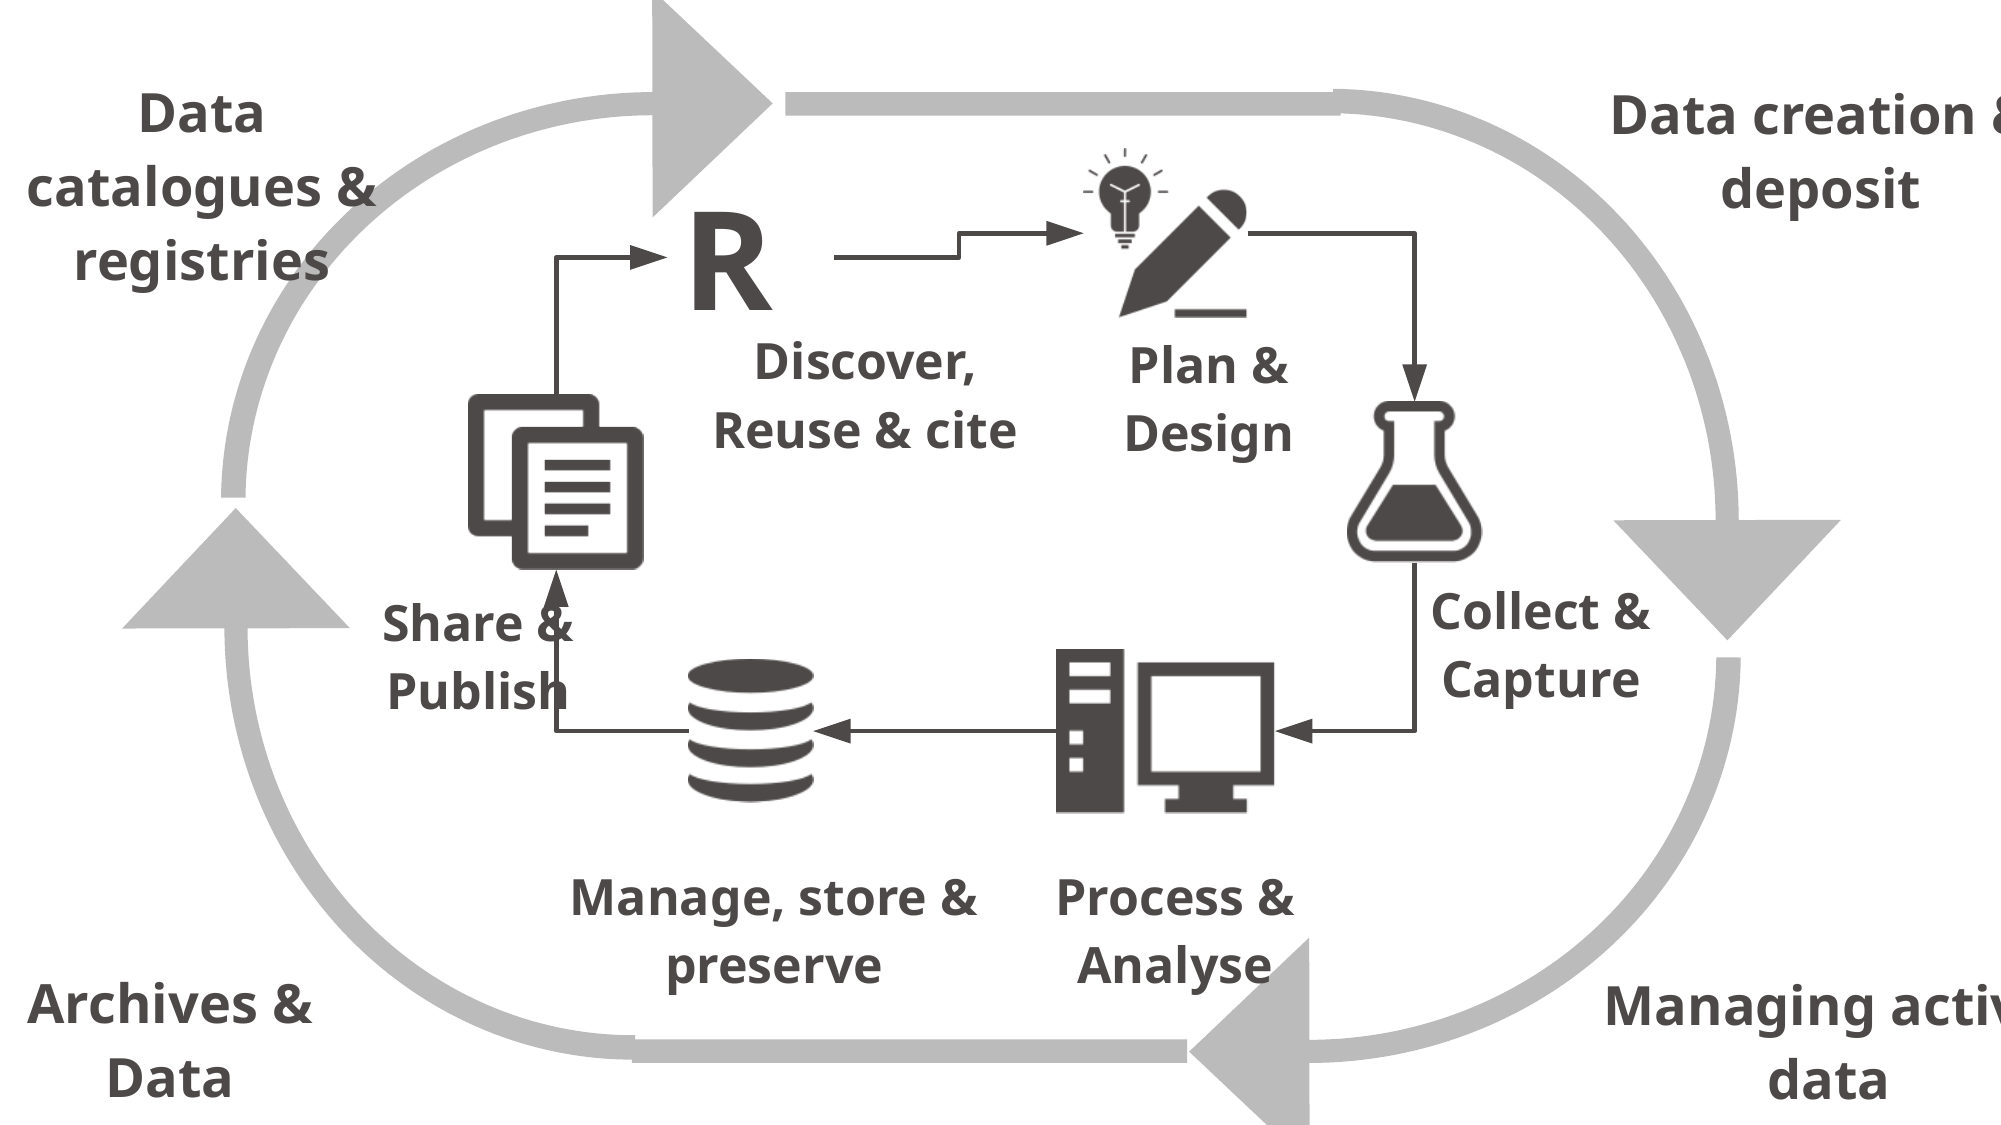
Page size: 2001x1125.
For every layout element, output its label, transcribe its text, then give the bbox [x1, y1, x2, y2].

text_box [311, 194, 407, 269]
text_box [444, 0, 773, 218]
text_box Archives & Data repositories [0, 958, 426, 1086]
text_box R [667, 156, 835, 311]
text_box [122, 508, 408, 958]
text_box Share & Publish [559, 607, 568, 696]
text_box Discover, Reuse & cite [697, 318, 993, 434]
text_box [426, 971, 1188, 1063]
text_box Process & Analyse [1040, 854, 1546, 970]
text_box Collect & Capture [1417, 568, 1639, 684]
picture [1347, 401, 1483, 563]
text_box [1189, 657, 1741, 1125]
text_box Managing active data [1588, 960, 2001, 1084]
text_box Data catalogues & registries [11, 66, 444, 194]
text_box [785, 88, 1842, 641]
text_box Plan & Design [1108, 322, 1288, 438]
picture [1056, 649, 1276, 814]
picture [468, 394, 644, 570]
text_box Manage, store & preserve [555, 854, 941, 970]
text_box Share & Publish [367, 580, 554, 696]
text_box Data creation & deposit [1594, 68, 1991, 193]
text_box [221, 258, 320, 498]
picture [688, 659, 814, 803]
picture [1083, 148, 1248, 318]
